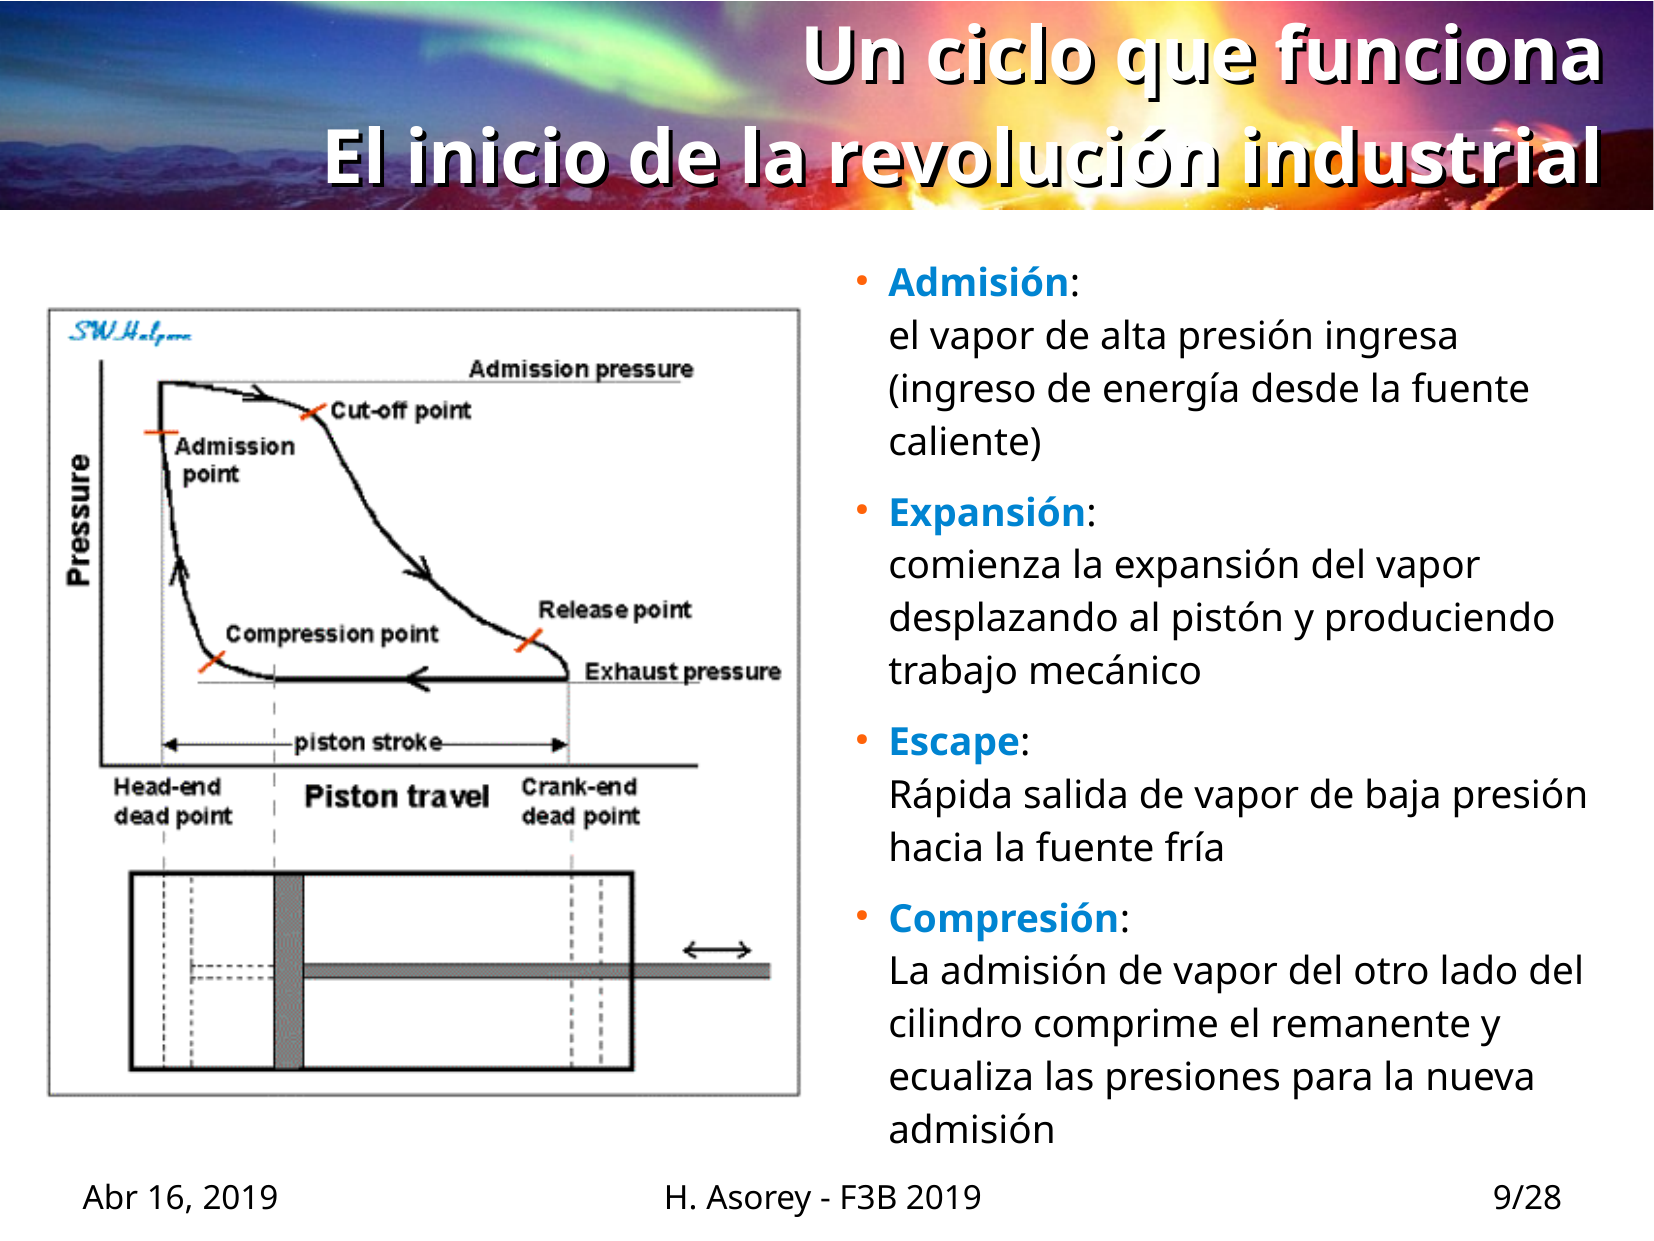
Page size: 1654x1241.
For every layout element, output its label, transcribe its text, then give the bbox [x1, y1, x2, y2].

picture [45, 304, 807, 1105]
title Un ciclo que funciona El inicio de la revolución industrial [45, 11, 1606, 195]
picture [0, 1, 1654, 210]
list Admisión: el vapor de alta presión ingresa (ingreso de energía desde la fuente caliente) Expansión: comienza la expansión del vapor desplazando al pistón y produciendo trabajo mecánico Escape: Rápida salida de vapor de baja presión hacia la fuente fría Compresión: La admisión de vapor del otro lado del cilindro comprime el remanente y ecualiza las presiones para la nueva admisión [844, 255, 1606, 1156]
